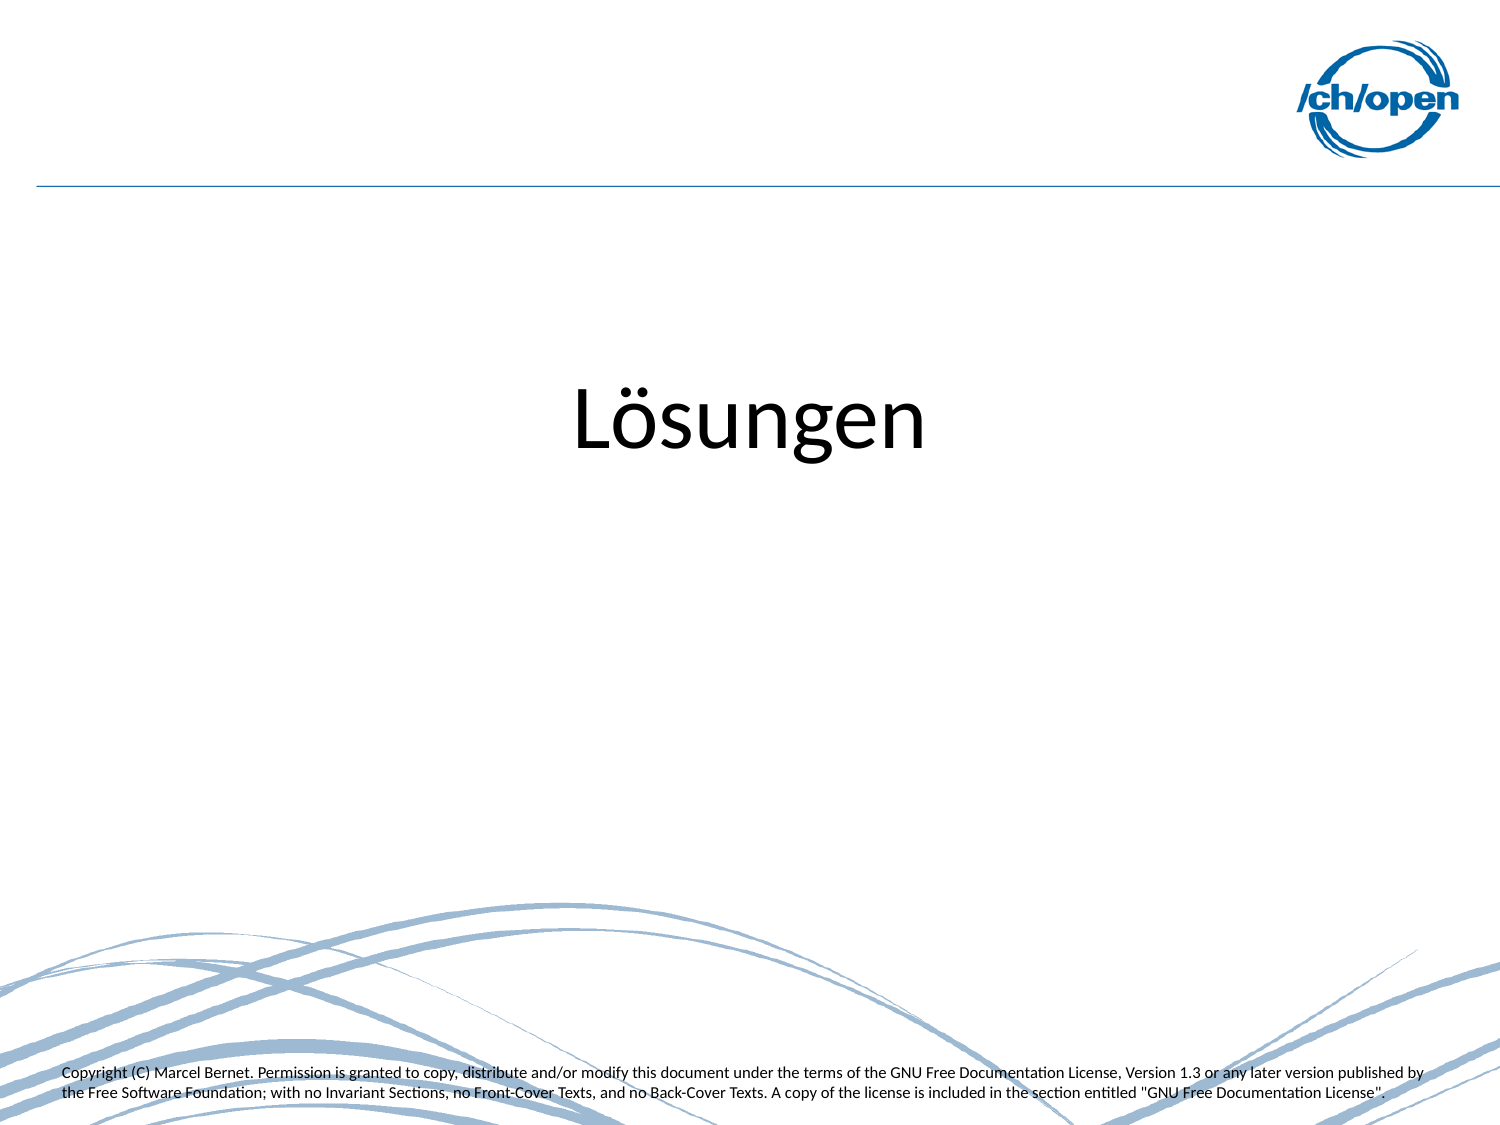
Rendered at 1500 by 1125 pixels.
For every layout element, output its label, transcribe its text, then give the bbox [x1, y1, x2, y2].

title Lösungen [112, 349, 1388, 591]
